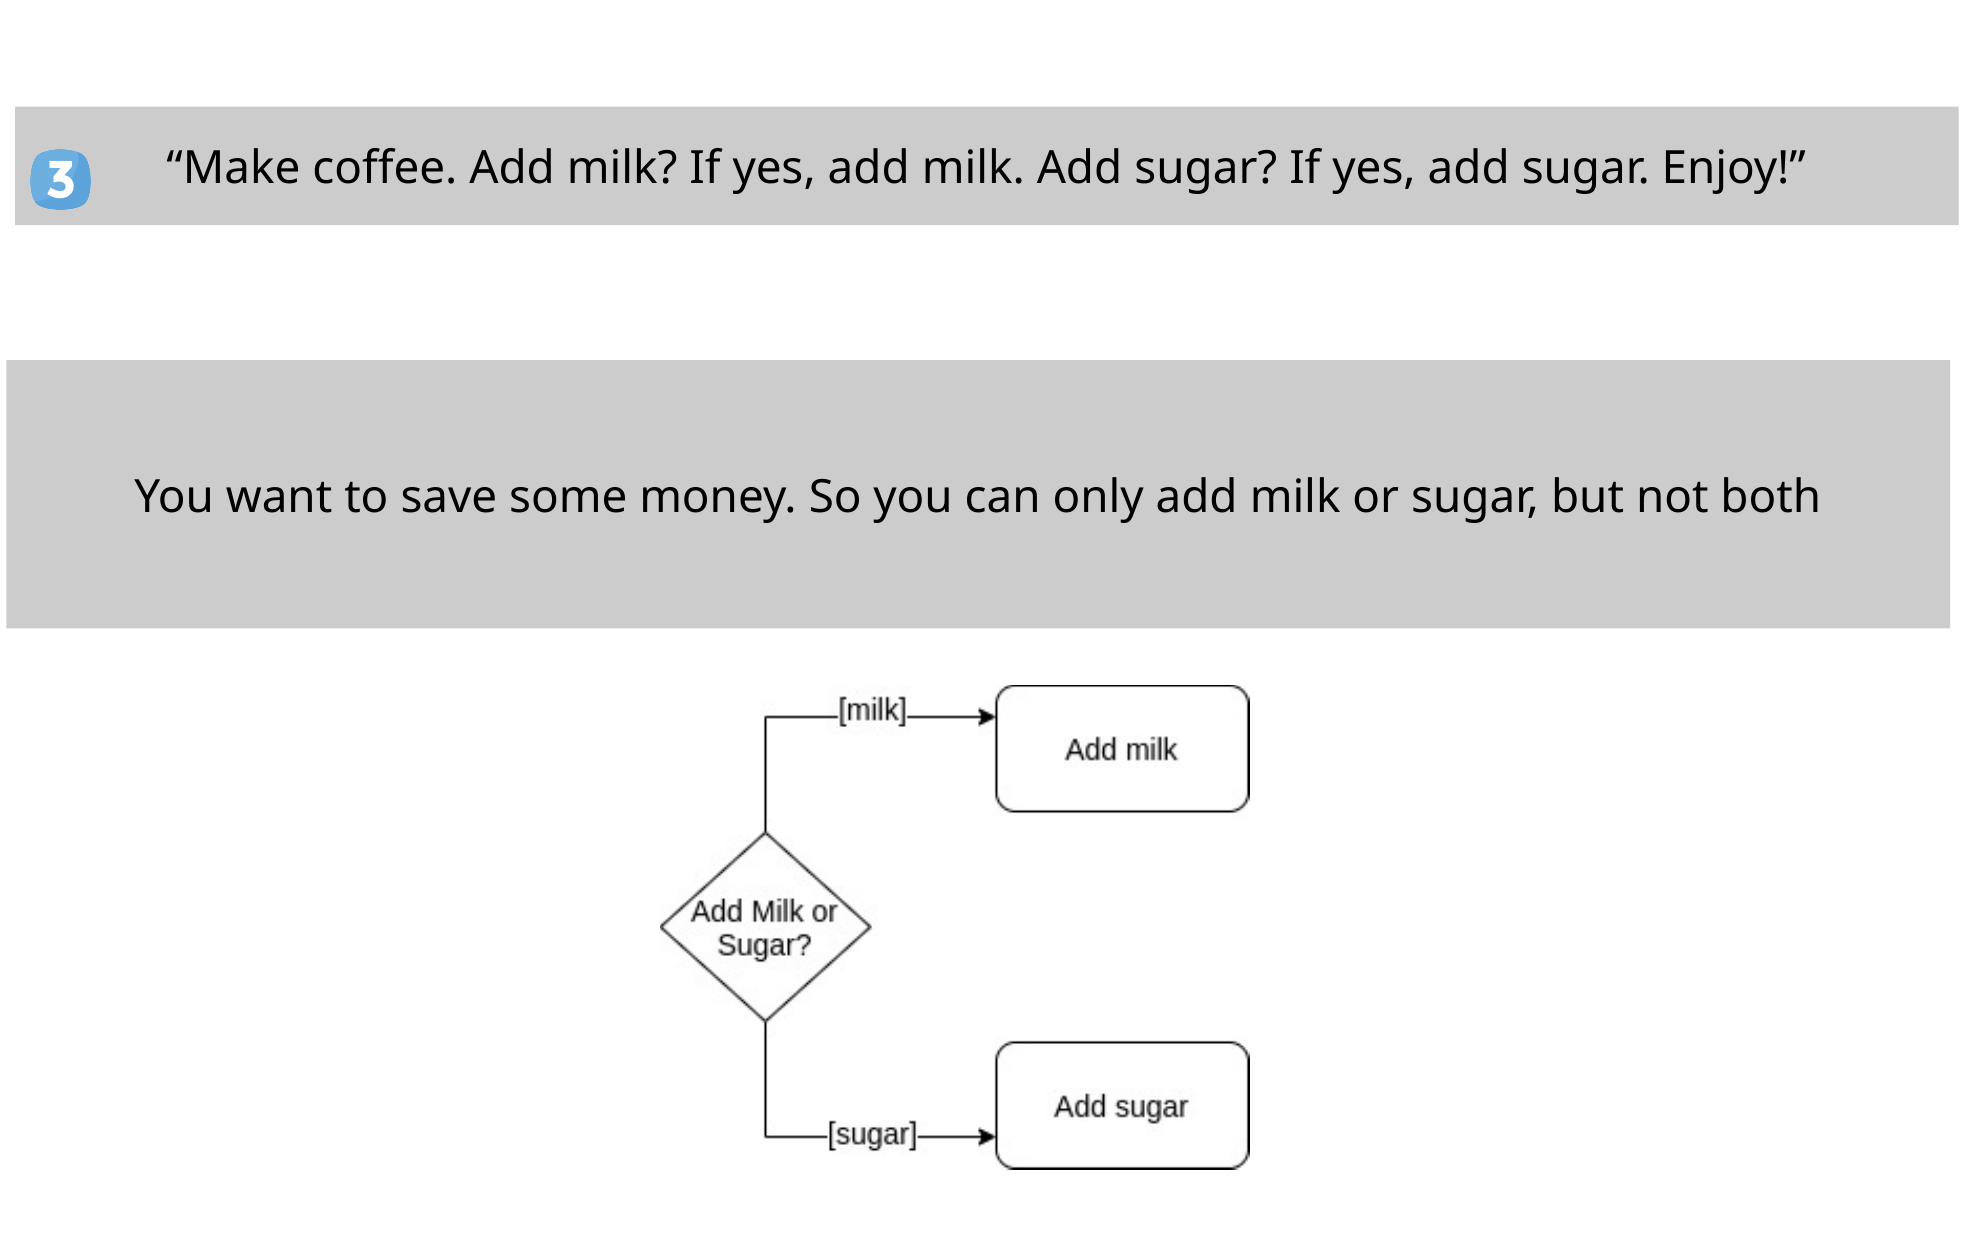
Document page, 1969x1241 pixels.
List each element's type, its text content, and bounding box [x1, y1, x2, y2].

picture [30, 149, 91, 211]
text_box You want to save some money. So you can only add milk or sugar, but not both [6, 360, 1951, 629]
picture [660, 685, 1250, 1171]
text_box “Make coffee. Add milk? If yes, add milk. Add sugar? If yes, add sugar. Enjoy!” [15, 106, 1959, 226]
